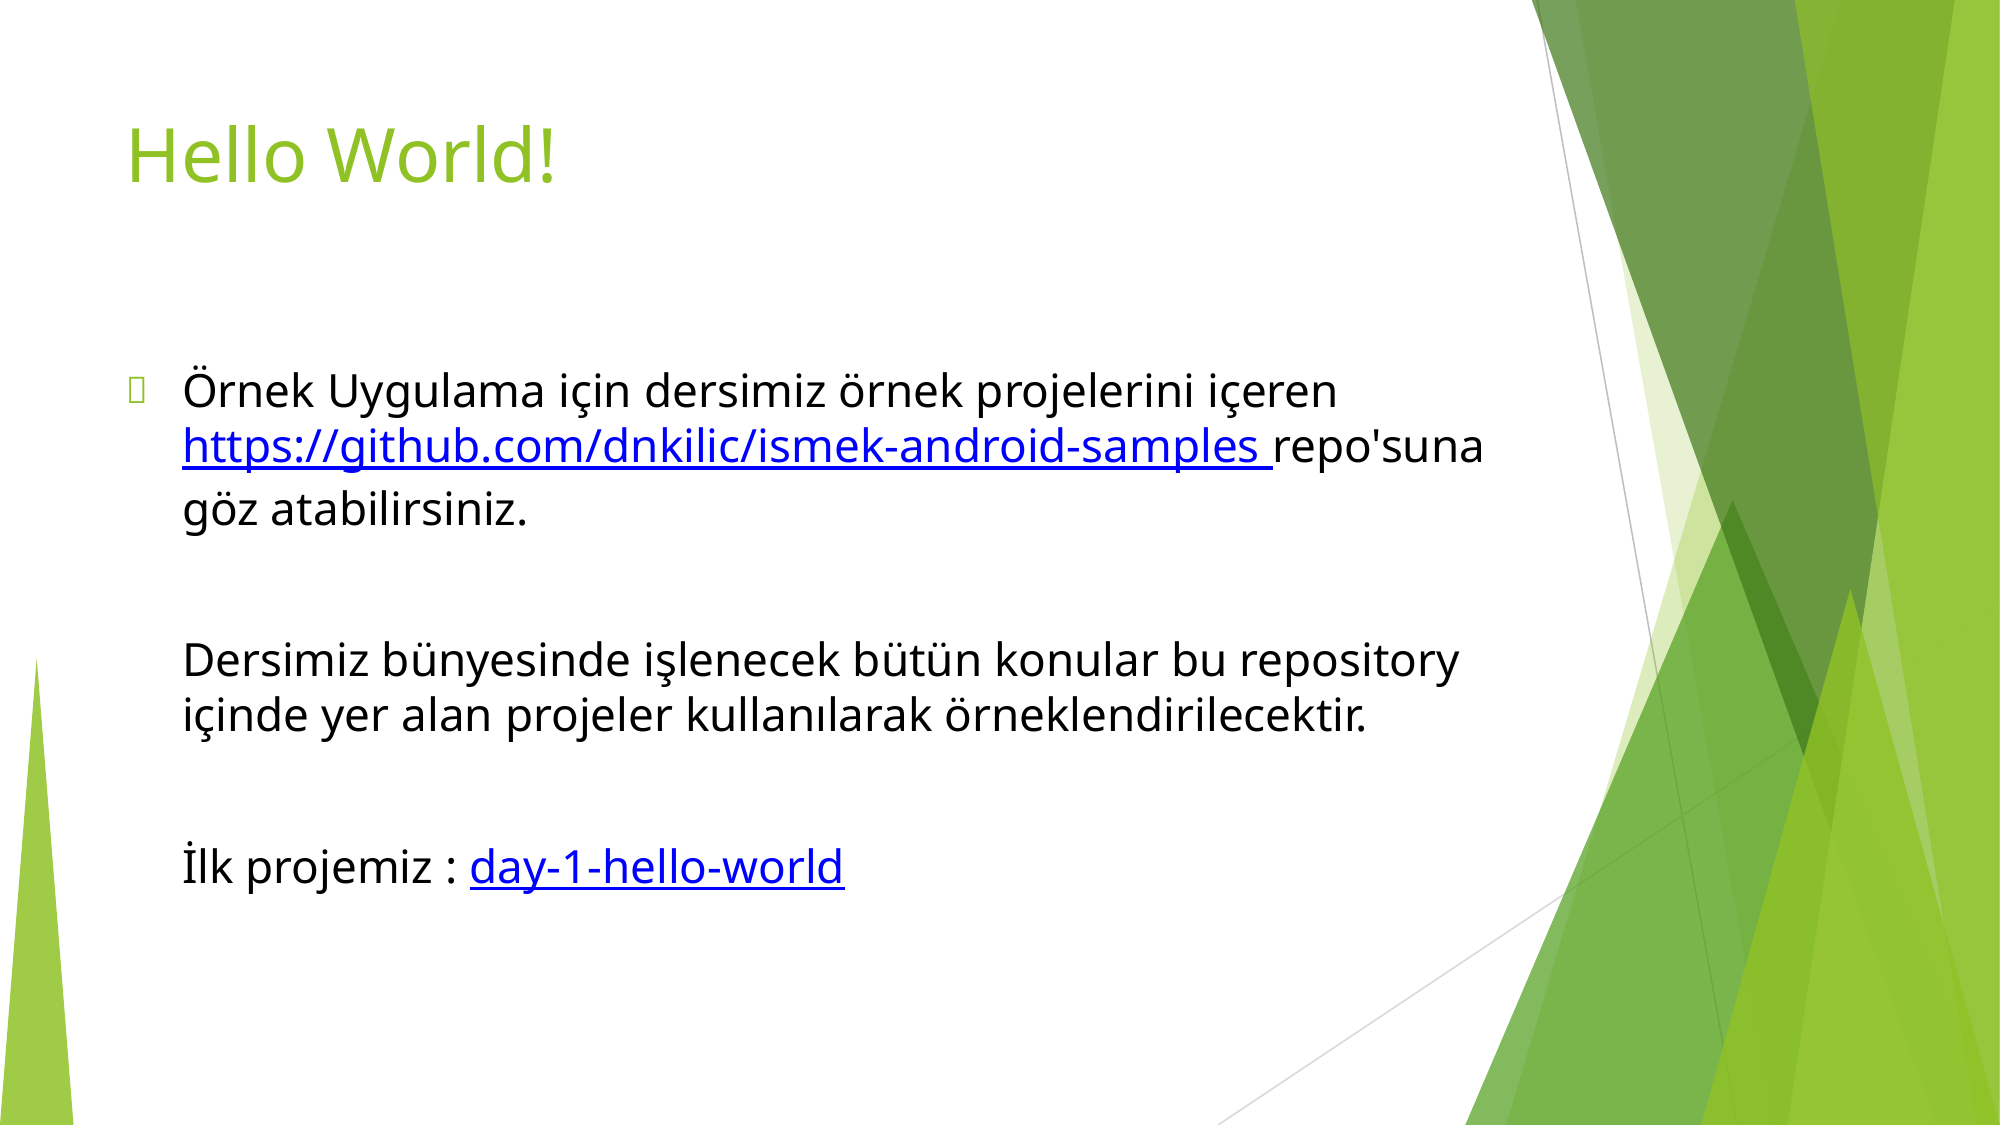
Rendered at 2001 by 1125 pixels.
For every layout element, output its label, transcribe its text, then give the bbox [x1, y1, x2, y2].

list Örnek Uygulama için dersimiz örnek projelerini içeren https://github.com/dnkilic/ismek-android-samples repo'suna göz atabilirsiniz. Dersimiz bünyesinde işlenecek bütün konular bu repository içinde yer alan projeler kullanılarak örneklendirilecektir. İlk projemiz : day-1-hello-world [111, 354, 1522, 992]
title Hello World! [111, 99, 1522, 317]
